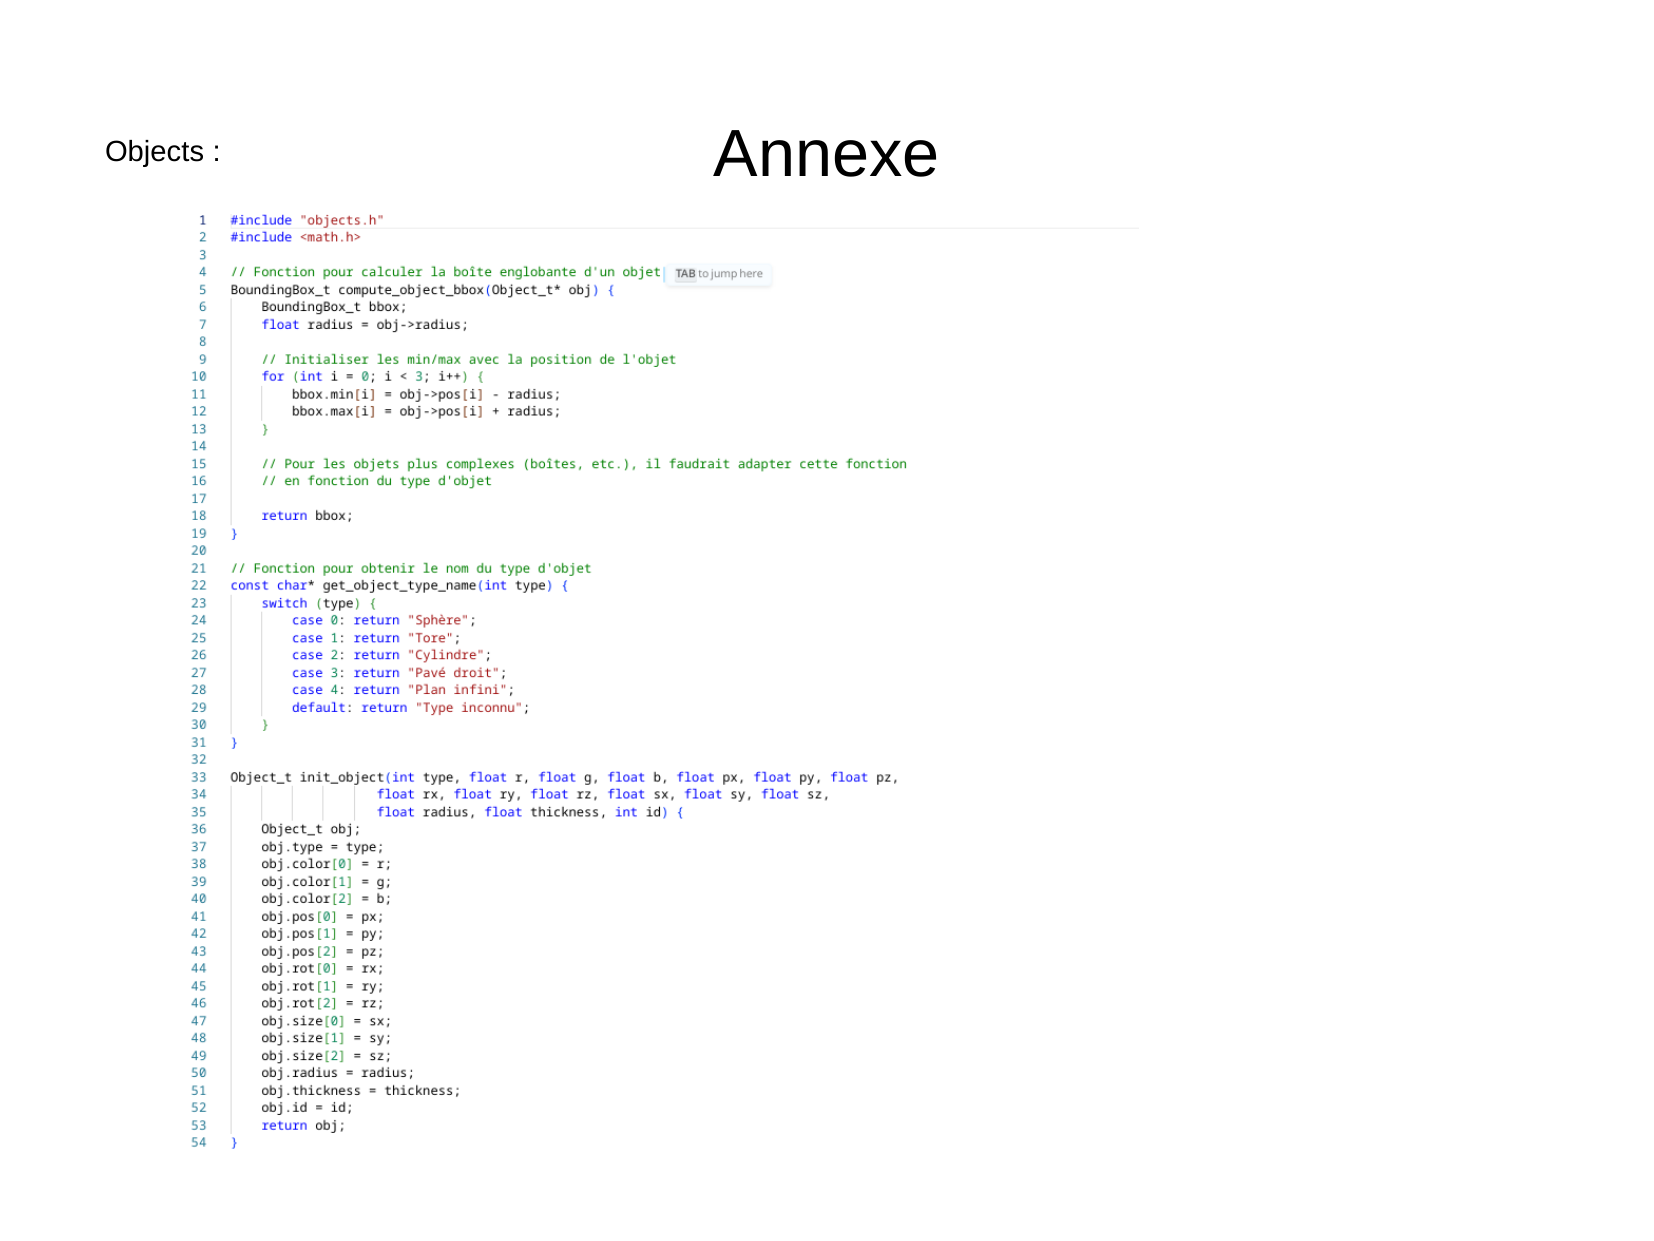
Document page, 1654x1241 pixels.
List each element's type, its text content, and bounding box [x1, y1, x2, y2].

text_box Objects : [90, 127, 239, 176]
picture [181, 214, 1139, 1153]
title Annexe [82, 49, 1571, 257]
